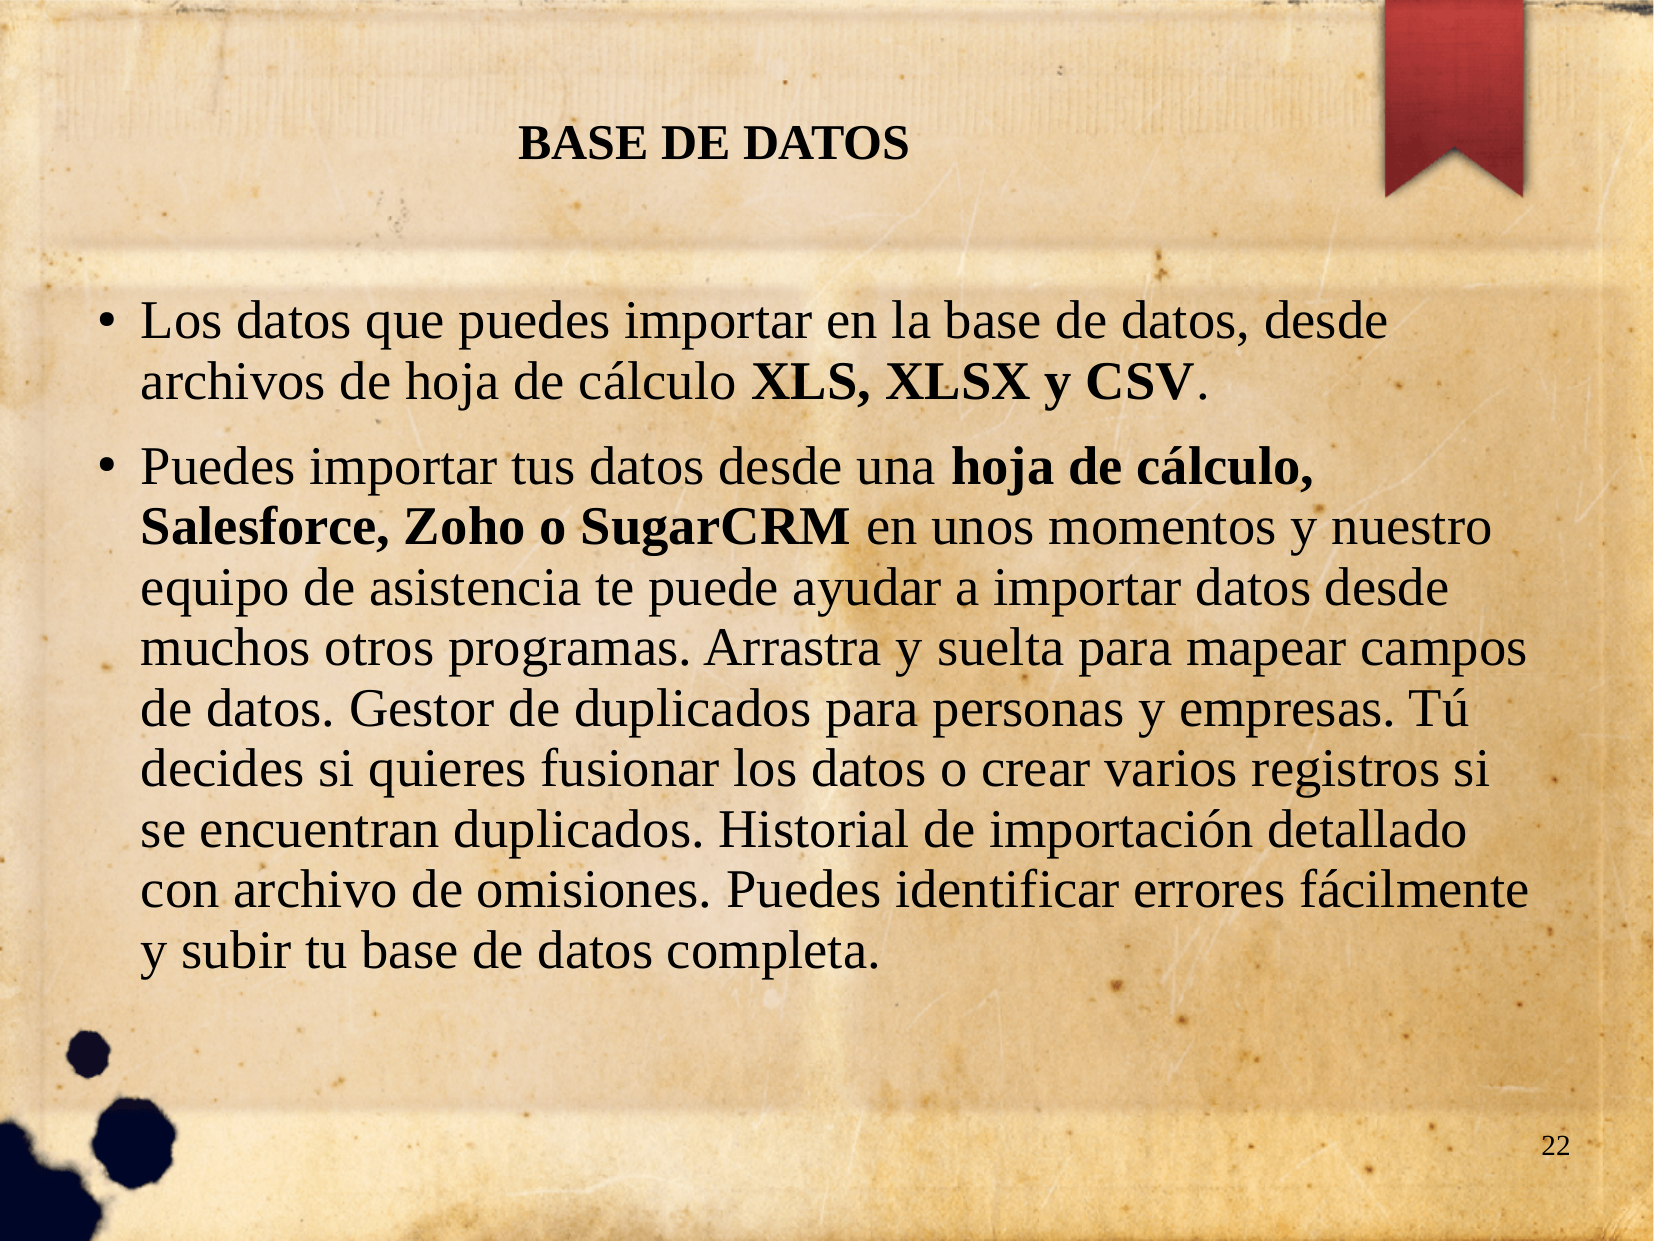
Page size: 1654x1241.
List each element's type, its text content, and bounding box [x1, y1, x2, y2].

list Los datos que puedes importar en la base de datos, desde archivos de hoja de cálculo XLS, XLSX y CSV. Puedes importar tus datos desde una hoja de cálculo, Salesforce, Zoho o SugarCRM en unos momentos y nuestro equipo de asistencia te puede ayudar a importar datos desde muchos otros programas. Arrastra y suelta para mapear campos de datos. Gestor de duplicados para personas y empresas. Tú decides si quieres fusionar los datos o crear varios registros si se encuentran duplicados. Historial de importación detallado con archivo de omisiones. Puedes identificar errores fácilmente y subir tu base de datos completa. [82, 290, 1538, 1010]
picture [0, 0, 1654, 1241]
title BASE DE DATOS [82, 49, 1347, 237]
